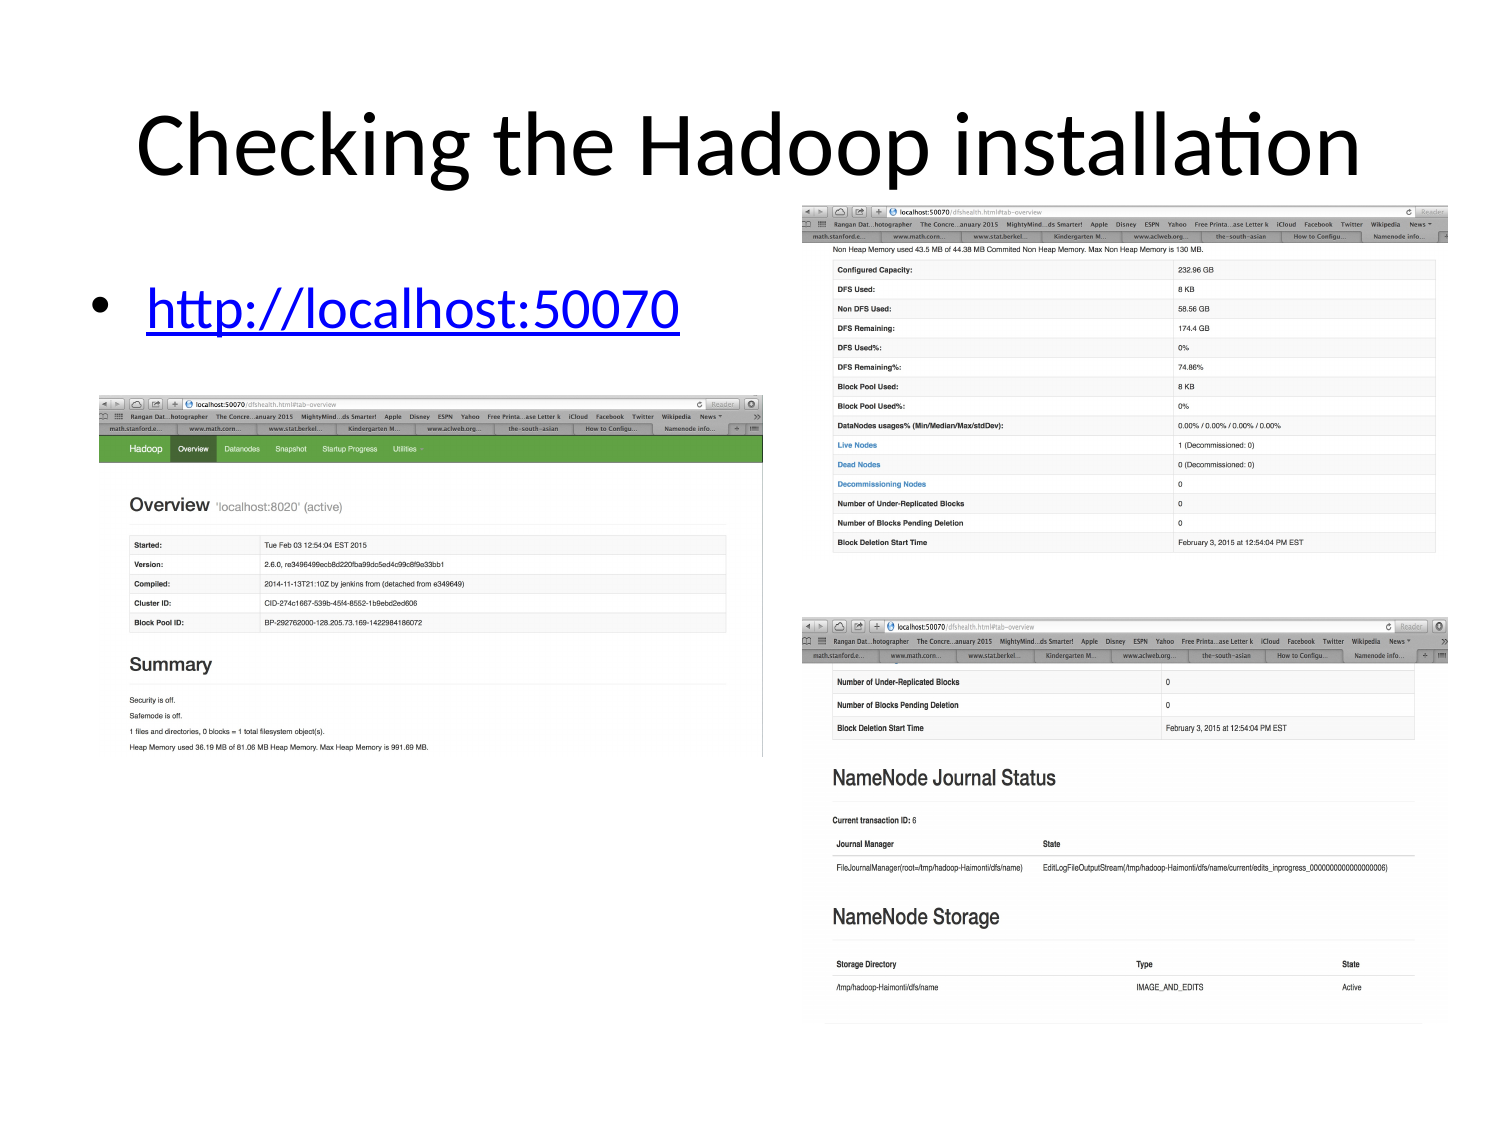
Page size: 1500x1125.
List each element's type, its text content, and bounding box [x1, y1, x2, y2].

list http://localhost:50070 [75, 262, 738, 1005]
picture [99, 205, 763, 948]
title Checking the Hadoop installation [75, 45, 1425, 233]
picture [802, 205, 1448, 560]
picture [802, 617, 1448, 1024]
